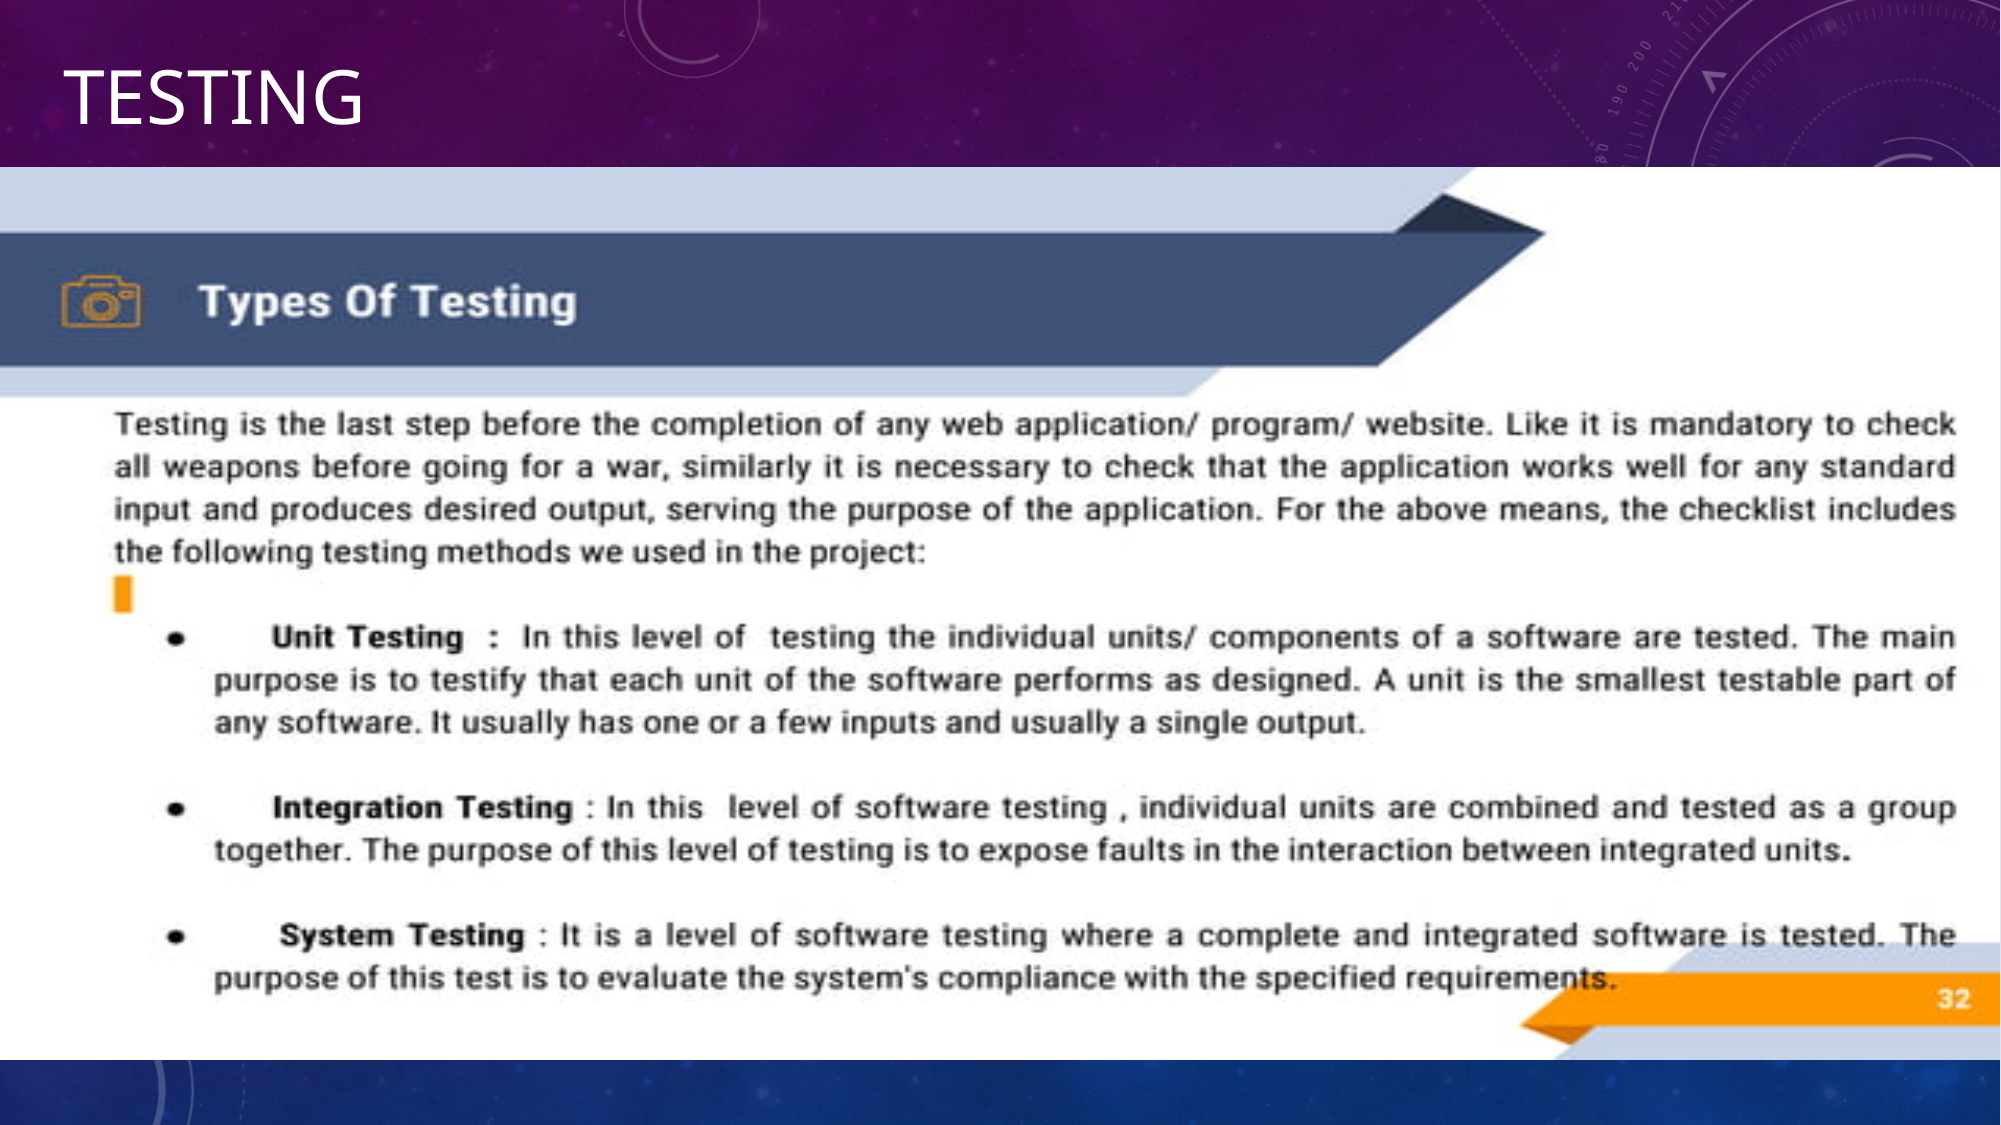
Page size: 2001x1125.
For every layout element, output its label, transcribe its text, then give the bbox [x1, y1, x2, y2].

picture [0, 167, 2000, 1060]
title Testing [48, 0, 1711, 167]
